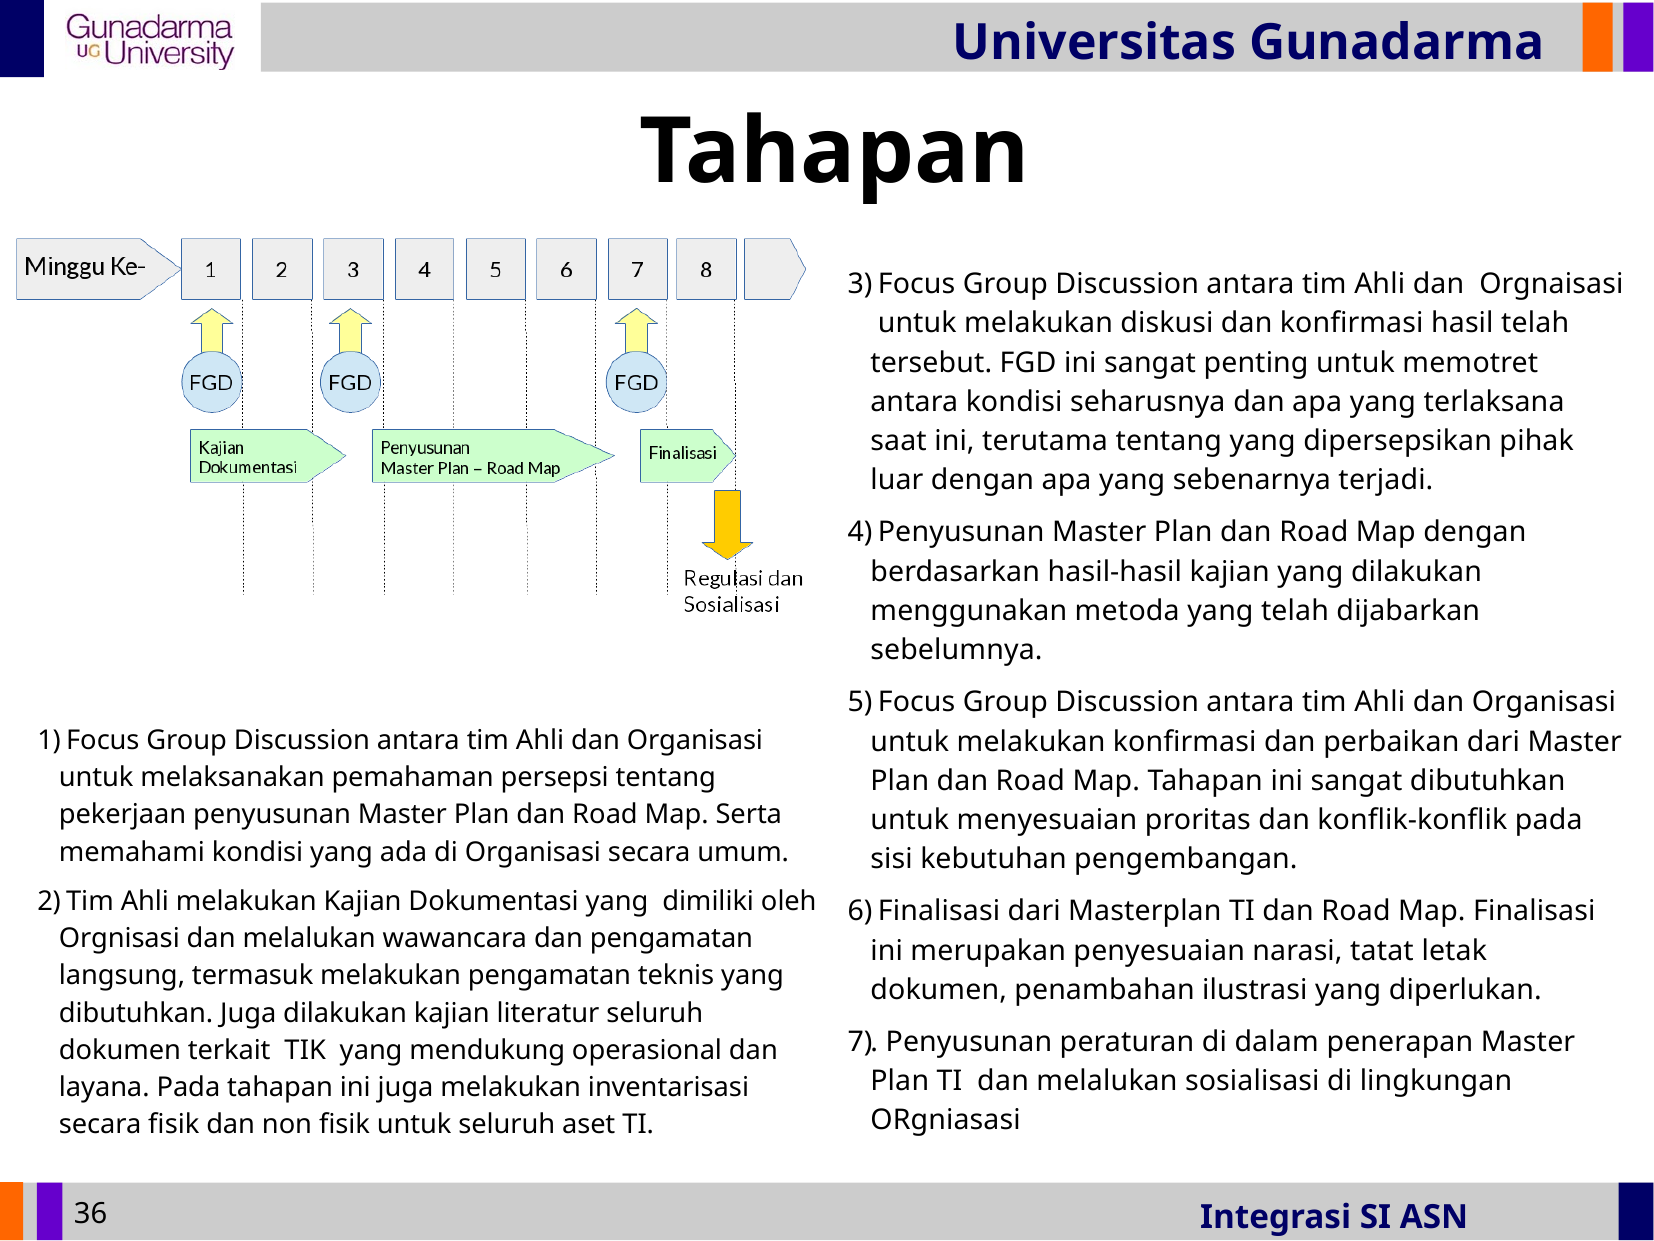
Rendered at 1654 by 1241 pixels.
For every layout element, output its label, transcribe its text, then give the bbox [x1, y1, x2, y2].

list Focus Group Discussion antara tim Ahli dan Orgnaisasi untuk melakukan diskusi dan konfirmasi hasil telah tersebut. FGD ini sangat penting untuk memotret antara kondisi seharusnya dan apa yang terlaksana saat ini, terutama tentang yang dipersepsikan pihak luar dengan apa yang sebenarnya terjadi. Penyusunan Master Plan dan Road Map dengan berdasarkan hasil-hasil kajian yang dilakukan menggunakan metoda yang telah dijabarkan sebelumnya. Focus Group Discussion antara tim Ahli dan Organisasi untuk melakukan konfirmasi dan perbaikan dari Master Plan dan Road Map. Tahapan ini sangat dibutuhkan untuk menyesuaian proritas dan konflik-konflik pada sisi kebutuhan pengembangan. Finalisasi dari Masterplan TI dan Road Map. Finalisasi ini merupakan penyesuaian narasi, tatat letak dokumen, penambahan ilustrasi yang diperlukan. . Penyusunan peraturan di dalam penerapan Master Plan TI dan melalukan sosialisasi di lingkungan ORgniasasi [840, 210, 1630, 1171]
picture [7, 220, 826, 632]
list Focus Group Discussion antara tim Ahli dan Organisasi untuk melaksanakan pemahaman persepsi tentang pekerjaan penyusunan Master Plan dan Road Map. Serta memahami kondisi yang ada di Organisasi secara umum. Tim Ahli melakukan Kajian Dokumentasi yang dimiliki oleh Orgnisasi dan melalukan wawancara dan pengamatan langsung, termasuk melakukan pengamatan teknis yang dibutuhkan. Juga dilakukan kajian literatur seluruh dokumen terkait TIK yang mendukung operasional dan layana. Pada tahapan ini juga melakukan inventarisasi secara fisik dan non fisik untuk seluruh aset TI. [30, 720, 820, 1171]
picture [65, 0, 235, 70]
title Tahapan [78, 84, 1592, 211]
